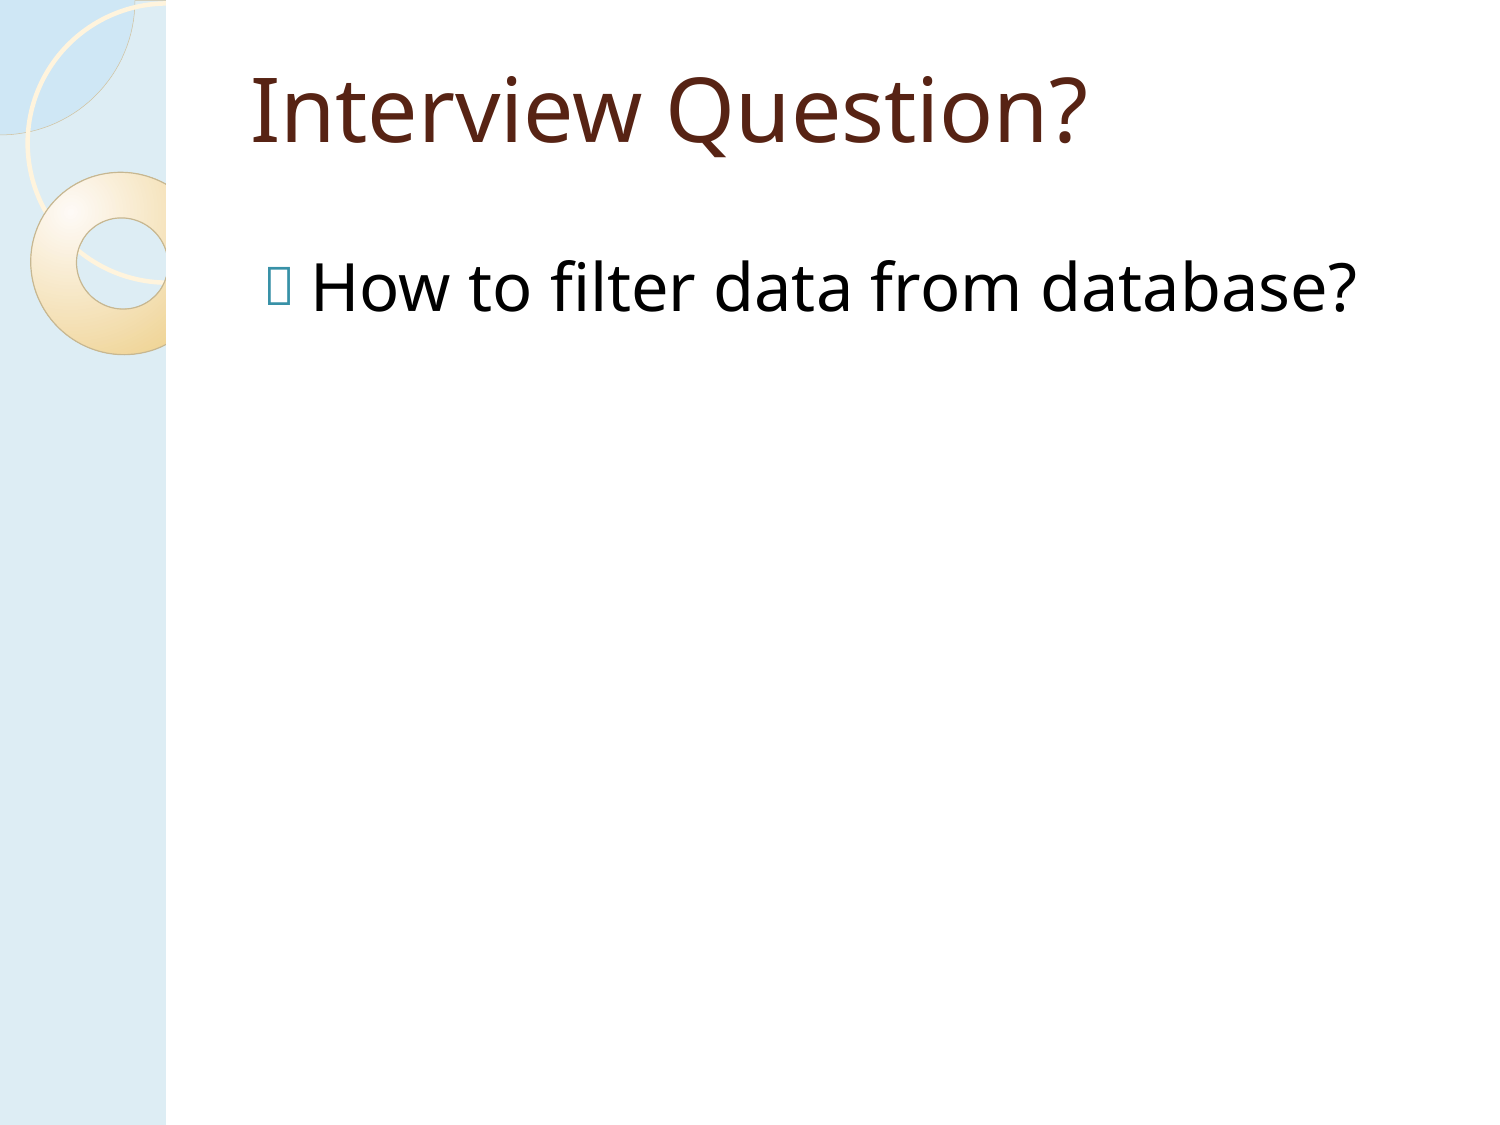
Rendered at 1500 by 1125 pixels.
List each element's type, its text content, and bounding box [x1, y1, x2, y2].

title Interview Question? [235, 45, 1466, 233]
list How to filter data from database? [235, 237, 1466, 1025]
